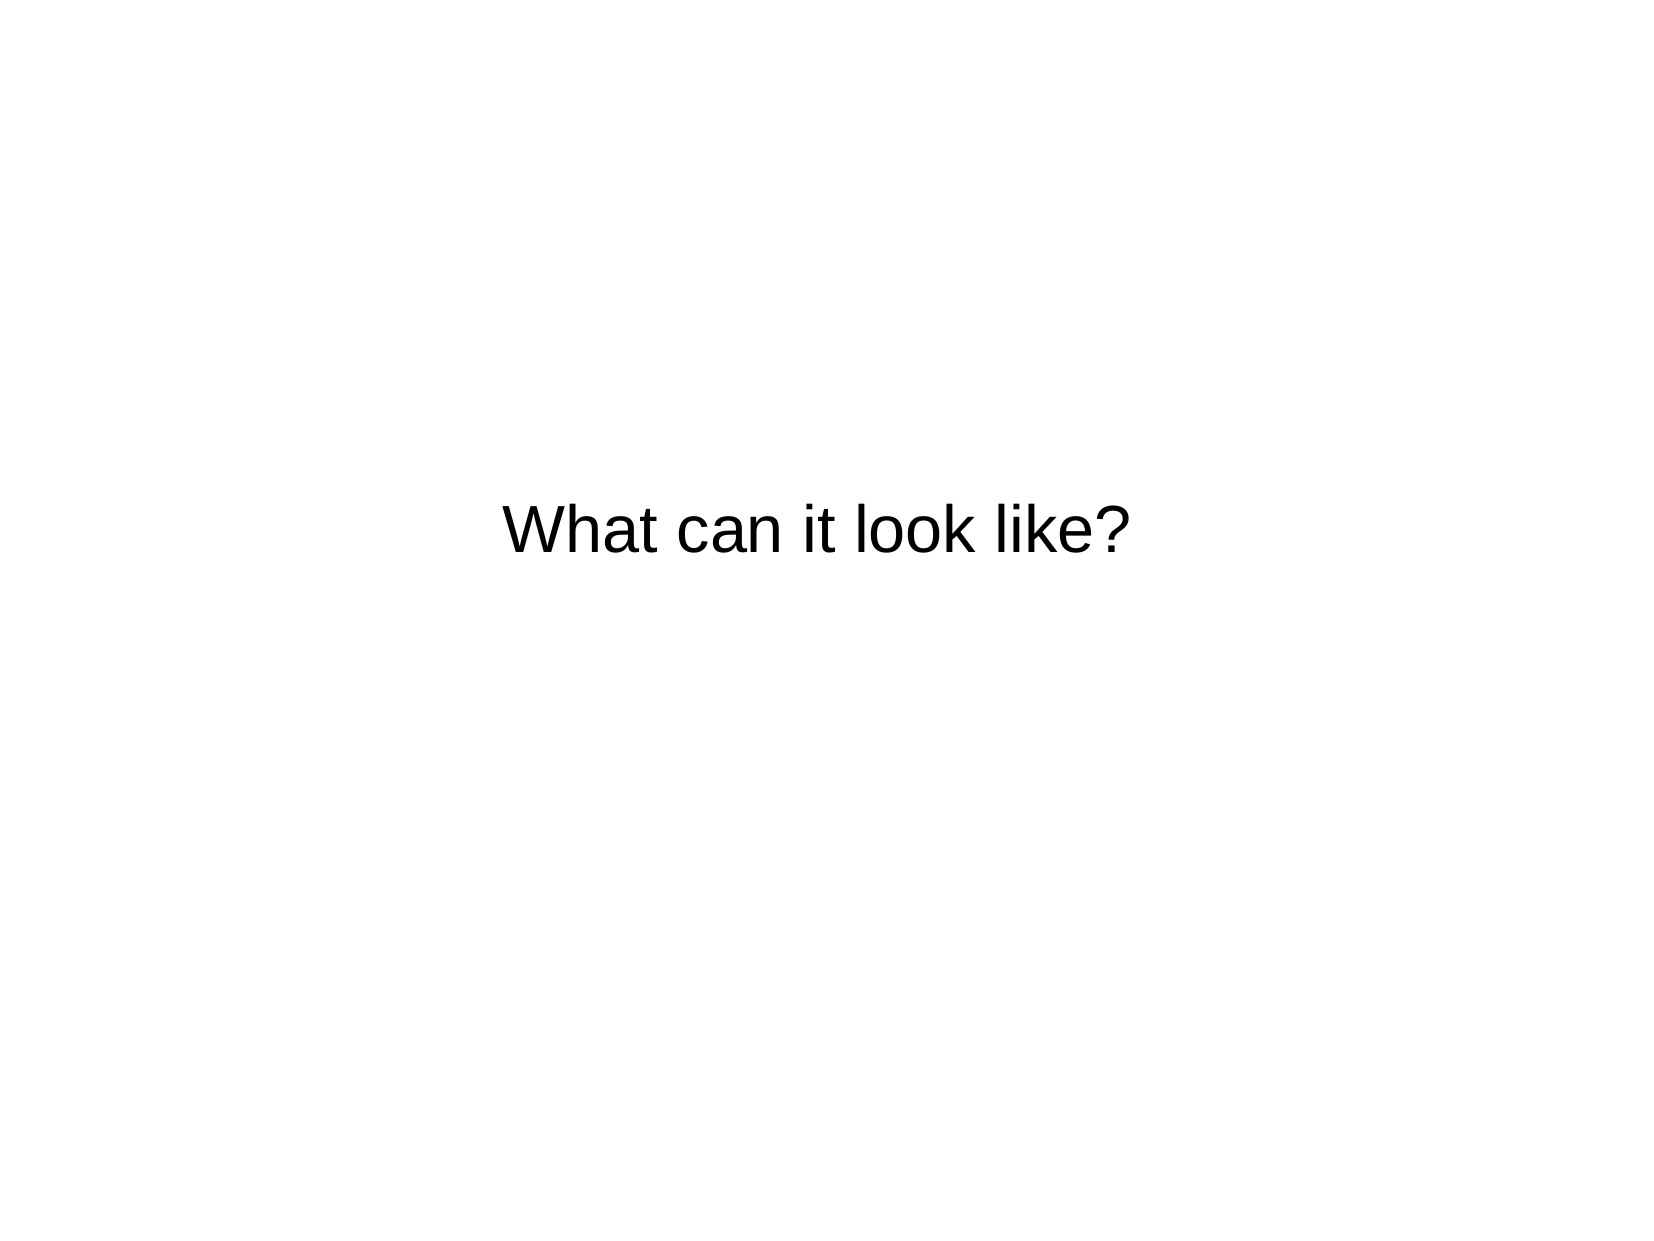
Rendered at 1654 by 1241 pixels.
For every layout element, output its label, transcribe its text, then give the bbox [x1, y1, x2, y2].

subtitle What can it look like? [82, 49, 1571, 1010]
